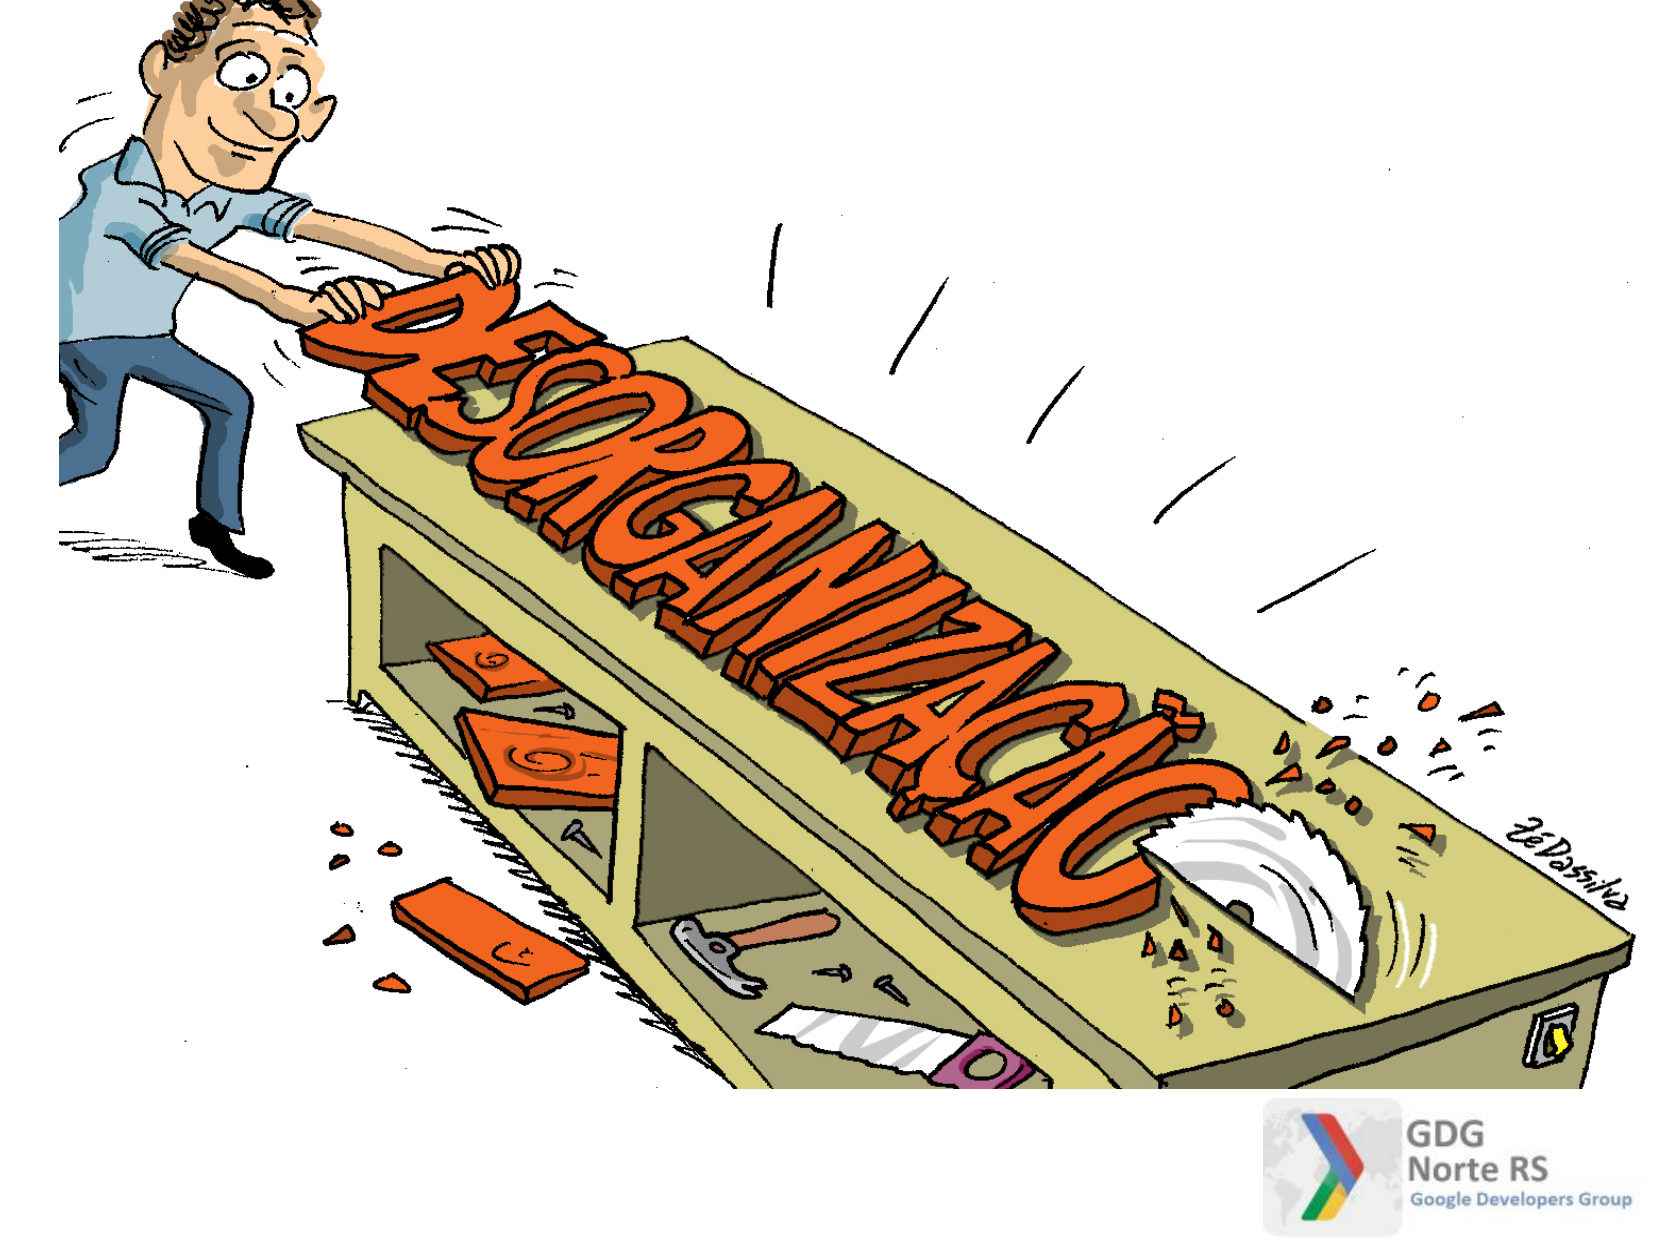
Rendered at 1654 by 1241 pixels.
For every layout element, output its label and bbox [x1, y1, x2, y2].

picture [59, 0, 1642, 1089]
picture [1263, 1098, 1654, 1239]
